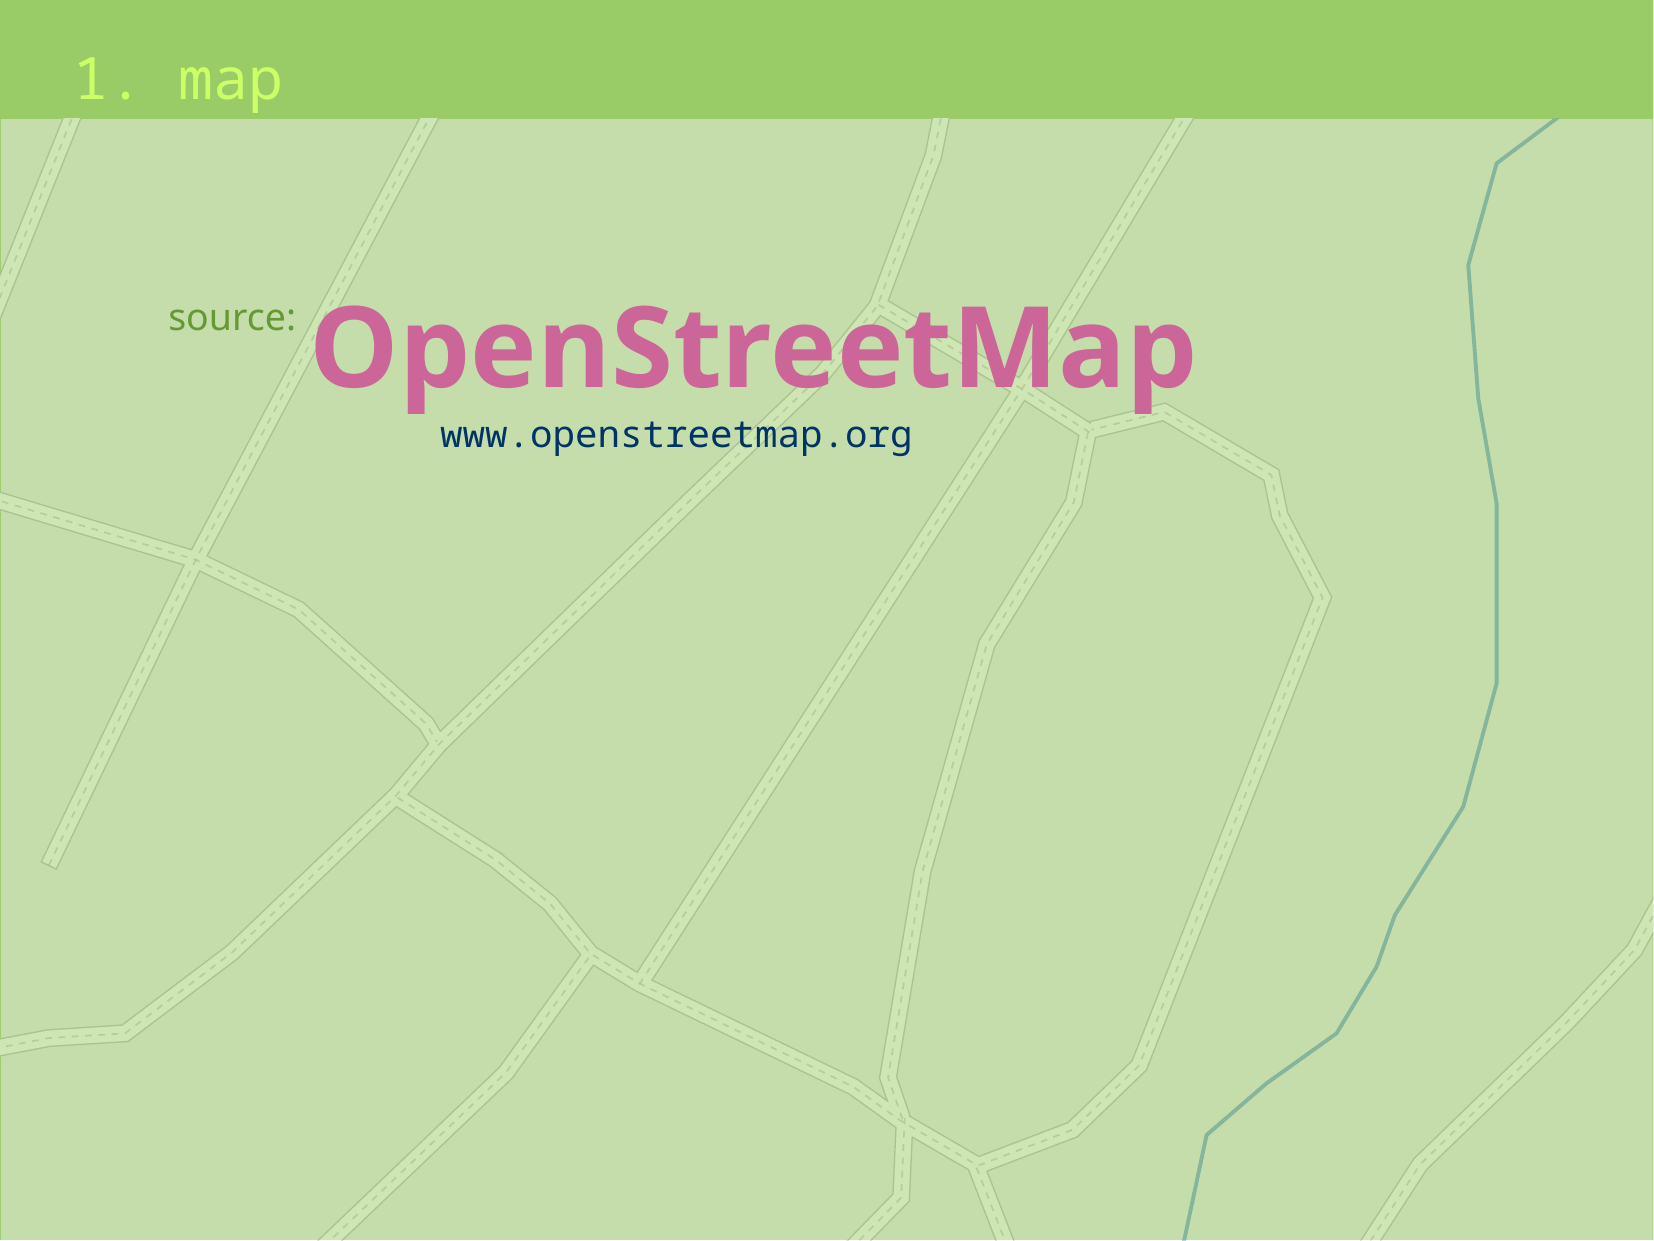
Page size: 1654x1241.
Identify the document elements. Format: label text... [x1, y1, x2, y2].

text_box 1. map [59, 29, 299, 115]
text_box www.openstreetmap.org [425, 400, 928, 461]
text_box OpenStreetMap [295, 259, 1093, 446]
text_box source: [153, 283, 295, 356]
picture [0, 118, 1654, 1241]
